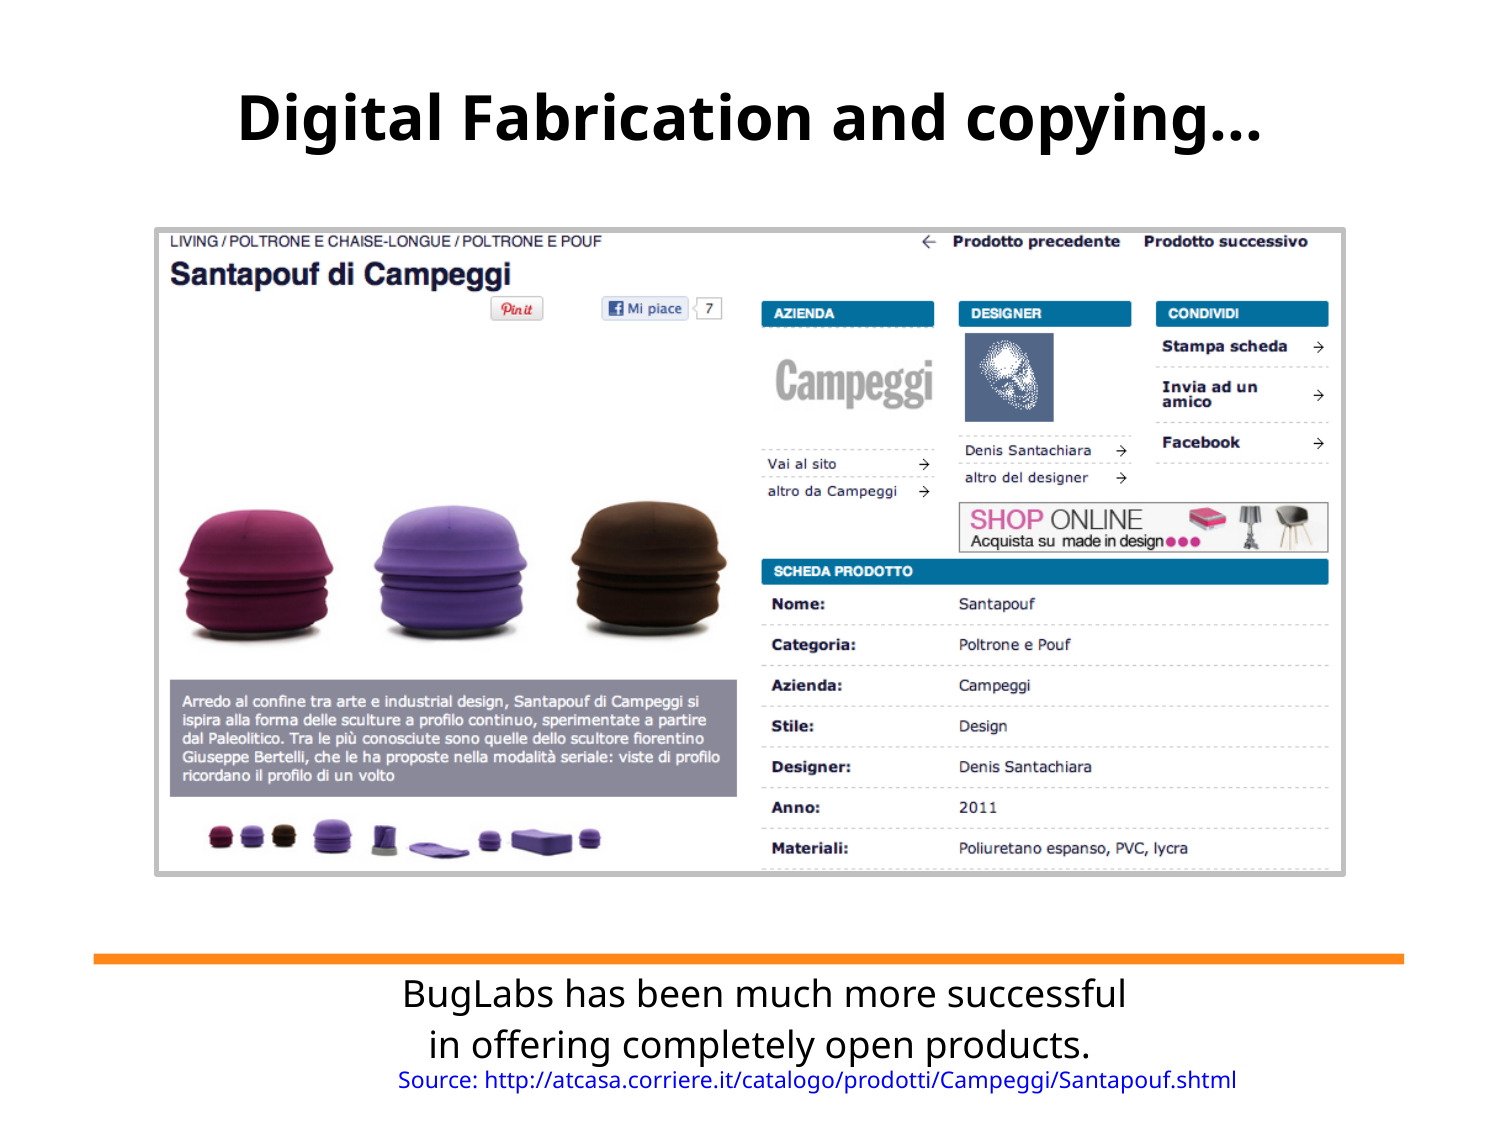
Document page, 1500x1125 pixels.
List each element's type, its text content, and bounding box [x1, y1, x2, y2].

text_box BugLabs has been much more successful in offering completely open products. [382, 960, 1148, 1064]
picture [0, 0, 1500, 1125]
title Digital Fabrication and copying... [75, 44, 1426, 188]
text_box Source: http://atcasa.corriere.it/catalogo/prodotti/Campeggi/Santapouf.shtml [383, 1056, 1117, 1098]
